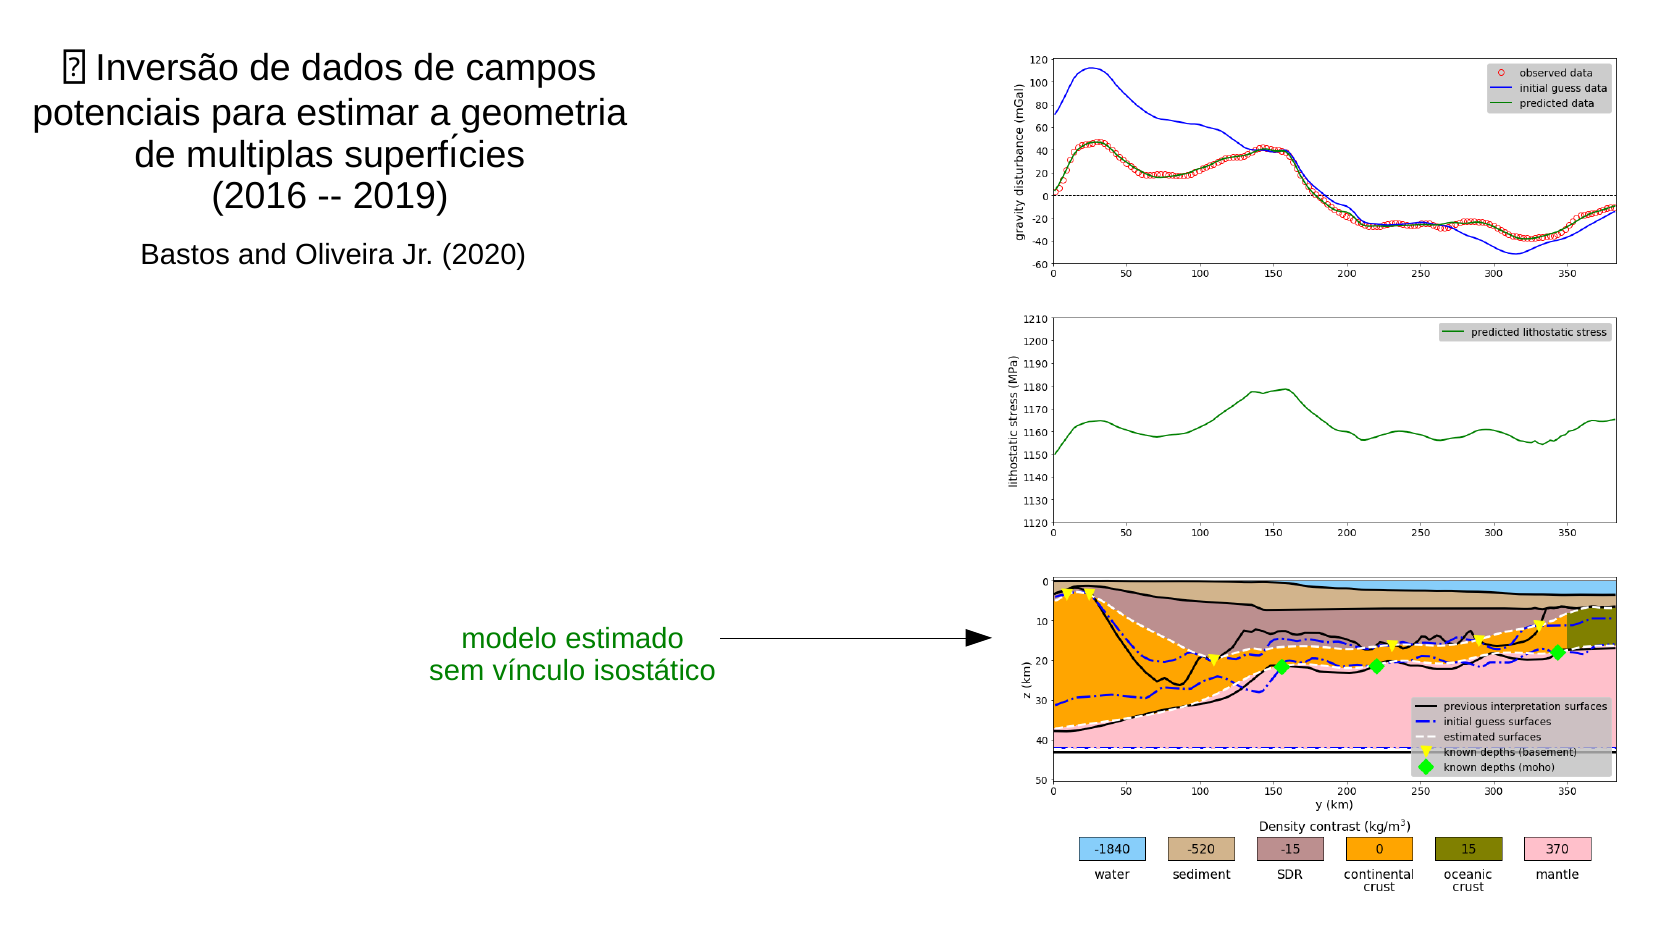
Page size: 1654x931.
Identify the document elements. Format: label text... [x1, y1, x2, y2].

text_box ⍰ Inversão de dados de campos potenciais para estimar a geometria de multiplas superfı́cies (2016 -- 2019) [17, 32, 674, 249]
picture [1003, 50, 1623, 898]
text_box Bastos and Oliveira Jr. (2020) [85, 230, 582, 278]
text_box modelo estimado sem vínculo isostático [354, 614, 792, 721]
